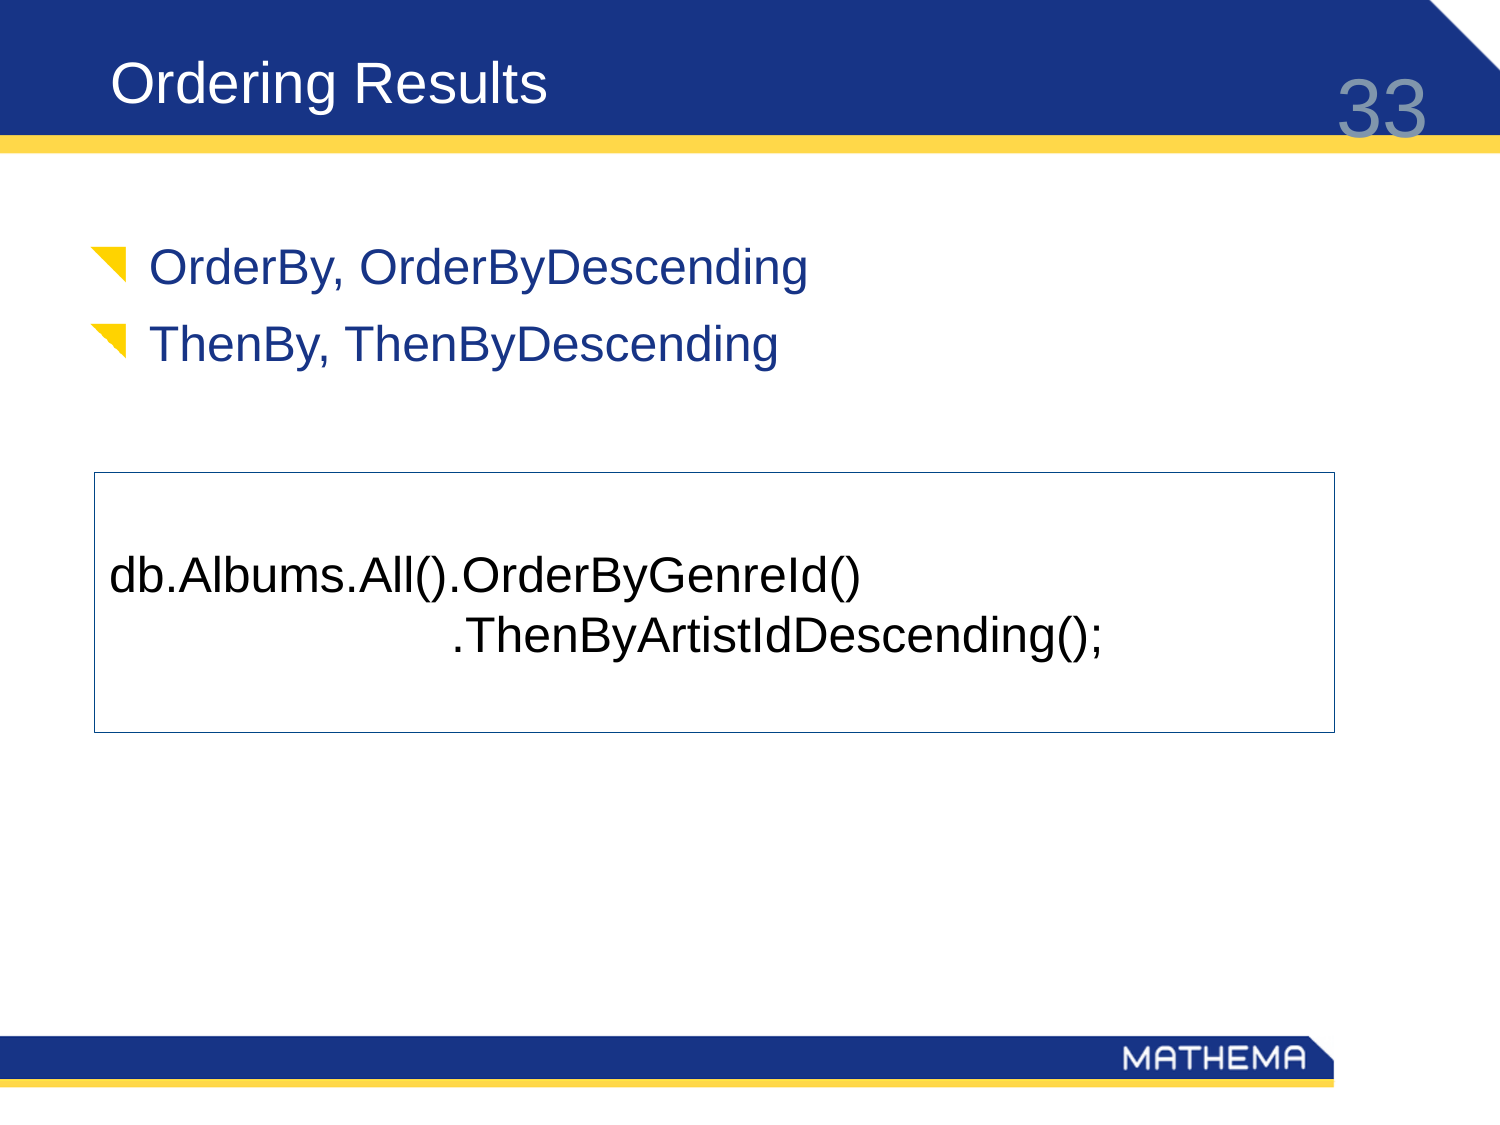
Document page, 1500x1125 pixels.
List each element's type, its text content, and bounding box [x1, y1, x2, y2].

list OrderBy, OrderByDescending ThenBy, ThenByDescending [75, 227, 1426, 970]
picture [0, 0, 1500, 1125]
text_box db.Albums.All().OrderByGenreId() .ThenByArtistIdDescending(); [94, 472, 1335, 733]
title Ordering Results [75, 0, 1426, 174]
